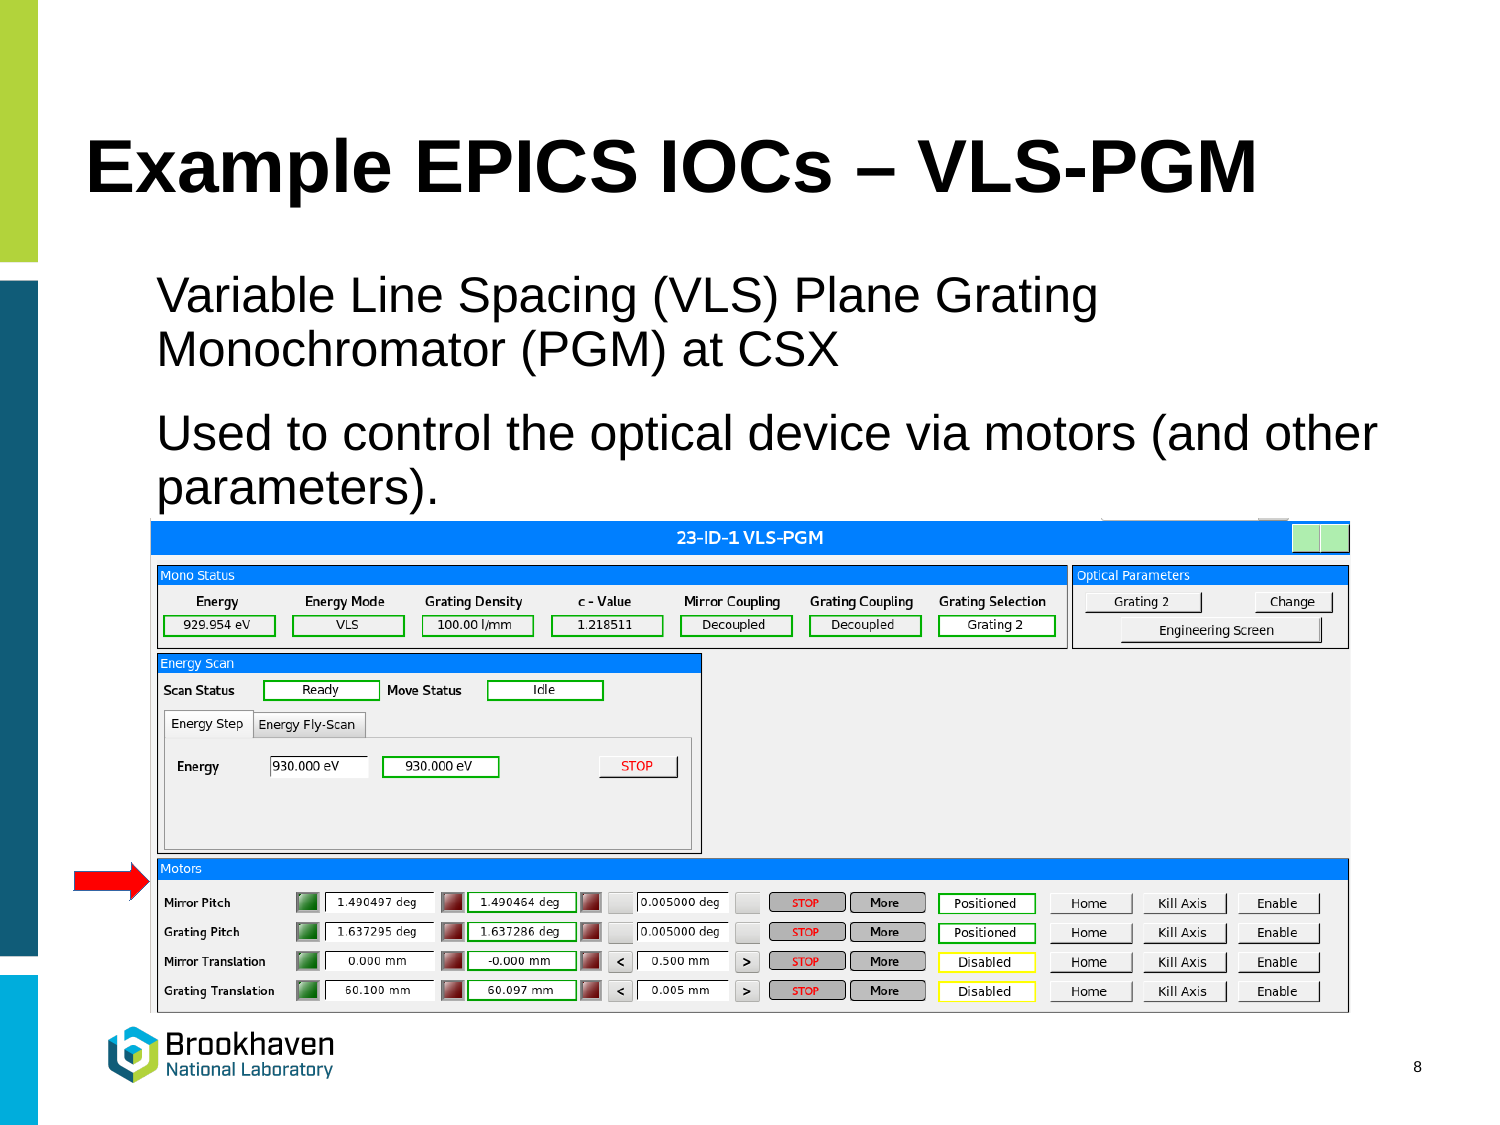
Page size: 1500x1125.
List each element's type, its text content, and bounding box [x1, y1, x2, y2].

text_box [73, 862, 150, 901]
title Example EPICS IOCs – VLS-PGM [70, 59, 1430, 278]
picture [0, 0, 1500, 1125]
slide_number <number> [1376, 1036, 1430, 1097]
list Variable Line Spacing (VLS) Plane Grating Monochromator (PGM) at CSX Used to control the optical device via motors (and other parameters). [70, 261, 1426, 376]
